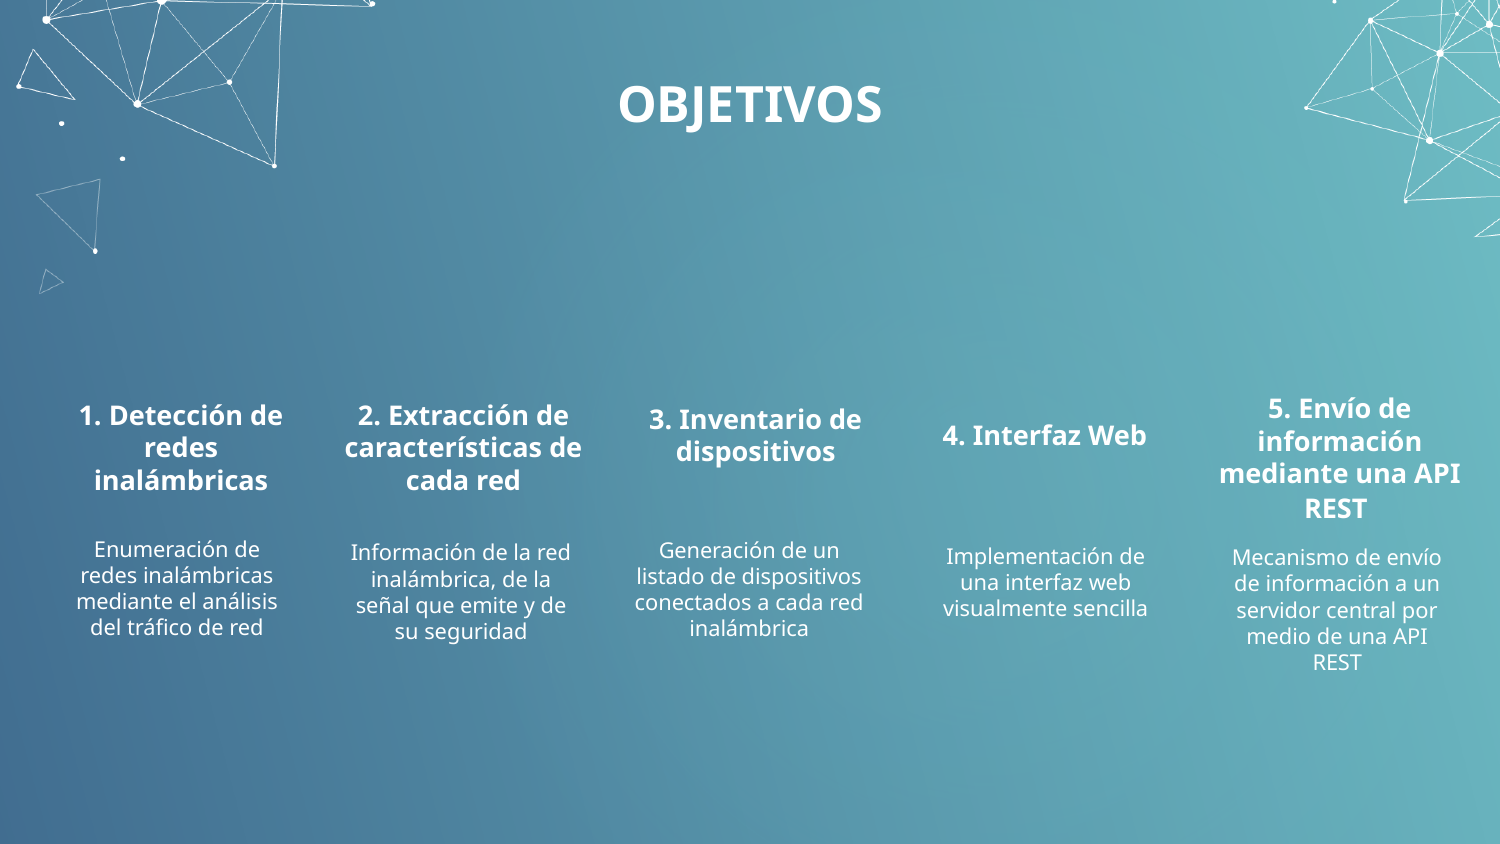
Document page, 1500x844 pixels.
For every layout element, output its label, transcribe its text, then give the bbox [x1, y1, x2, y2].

title 1. Detección de redes inalámbricas [48, 464, 308, 511]
text_box Mecanismo de envío de información a un servidor central por medio de una API REST [1214, 528, 1461, 638]
text_box Generación de un listado de dispositivos conectados a cada red inalámbrica [617, 521, 882, 630]
title 5. Envío de información mediante una API REST [1192, 386, 1487, 540]
text_box Información de la red inalámbrica, de la señal que emite y de su seguridad [328, 524, 594, 633]
text_box Implementación de una interfaz web visualmente sencilla [923, 527, 1169, 637]
title 3. Inventario de dispositivos [622, 436, 889, 483]
title 4. Interfaz Web [891, 419, 1192, 466]
title OBJETIVOS [322, 57, 1178, 214]
title 2. Extracción de características de cada red [308, 464, 619, 511]
picture [0, 0, 1500, 844]
subtitle Enumeración de redes inalámbricas mediante el análisis del tráfico de red [54, 520, 301, 629]
